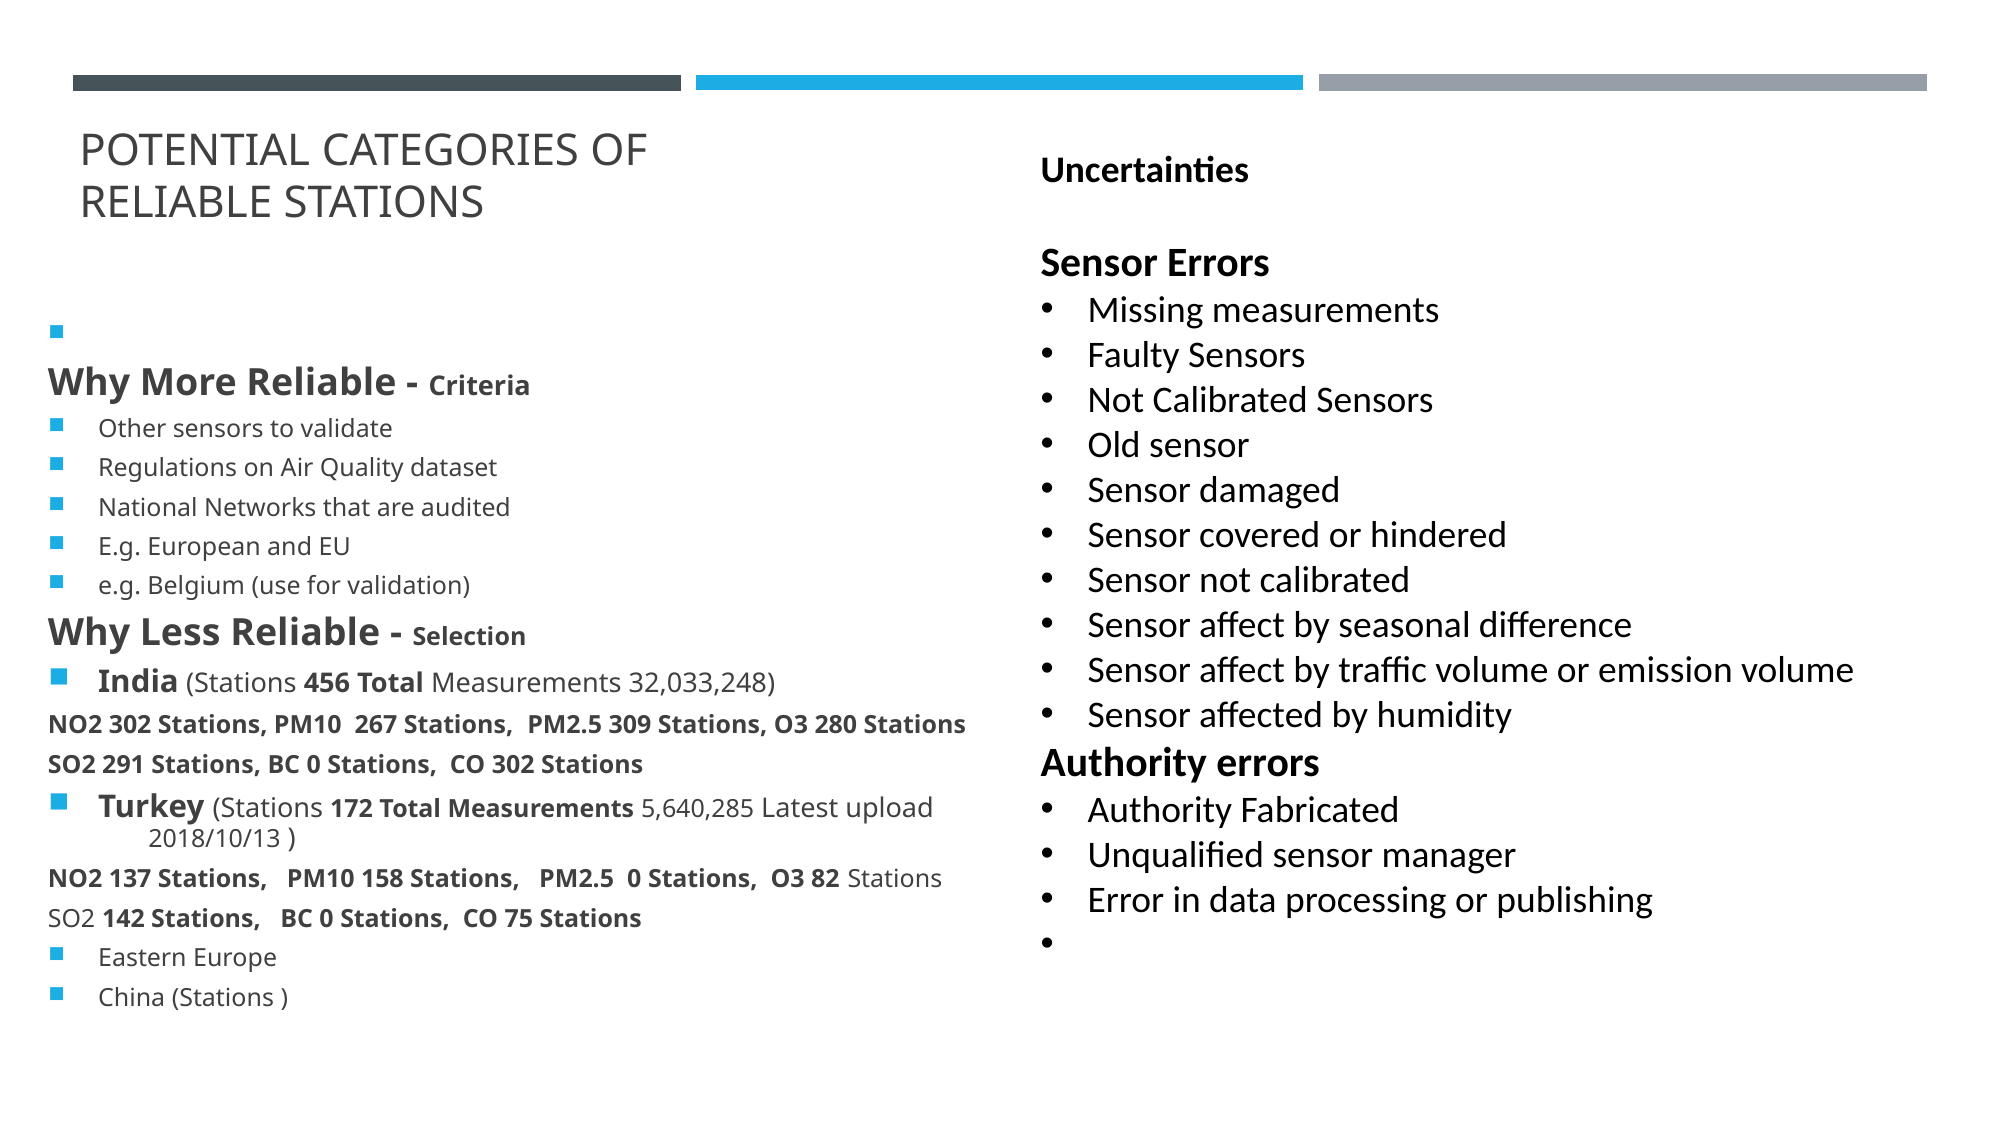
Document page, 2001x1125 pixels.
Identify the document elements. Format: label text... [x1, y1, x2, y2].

title POtenTIAL CATEGORIES OF RELIABLE STATIONS [64, 107, 690, 234]
text_box Uncertainties Sensor Errors Missing measurements Faulty Sensors Not Calibrated Sensors Old sensor Sensor damaged Sensor covered or hindered Sensor not calibrated Sensor affect by seasonal difference Sensor affect by traffic volume or emission volume Sensor affected by humidity Authority errors Authority Fabricated Unqualified sensor manager Error in data processing or publishing [1025, 137, 1942, 1072]
list Why More Reliable - Criteria Other sensors to validate Regulations on Air Quality dataset National Networks that are audited E.g. European and EU e.g. Belgium (use for validation) Why Less Reliable - Selection India (Stations 456 Total Measurements 32,033,248) NO2 302 Stations, PM10 267 Stations, PM2.5 309 Stations, O3 280 Stations SO2 291 Stations, BC 0 Stations, CO 302 Stations Turkey (Stations 172 Total Measurements 5,640,285 Latest upload 2018/10/13 ) NO2 137 Stations, PM10 158 Stations, PM2.5 0 Stations, O3 82 Stations SO2 142 Stations, BC 0 Stations, CO 75 Stations Eastern Europe China (Stations ) [33, 234, 1032, 1098]
